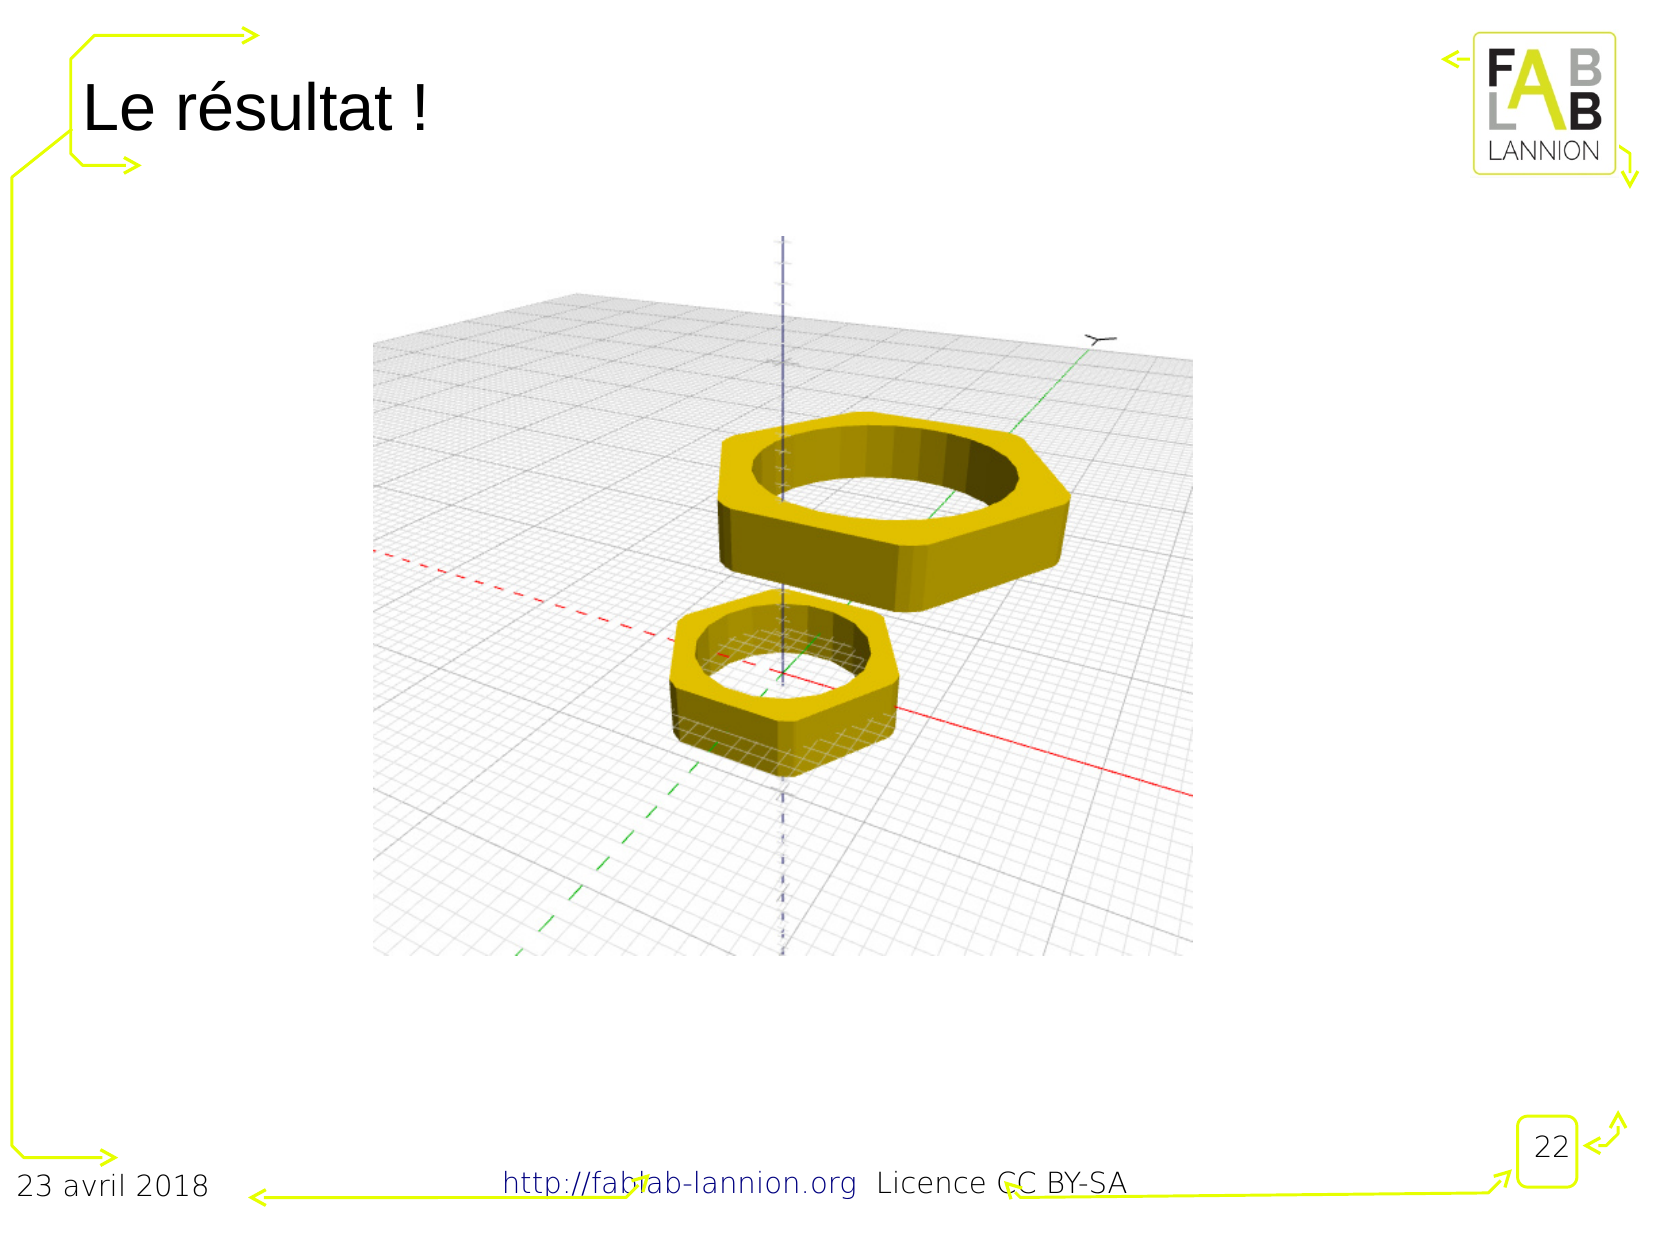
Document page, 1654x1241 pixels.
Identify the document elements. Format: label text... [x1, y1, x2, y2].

picture [373, 236, 1193, 956]
title Le résultat ! [82, 49, 1441, 166]
picture [1470, 29, 1619, 178]
